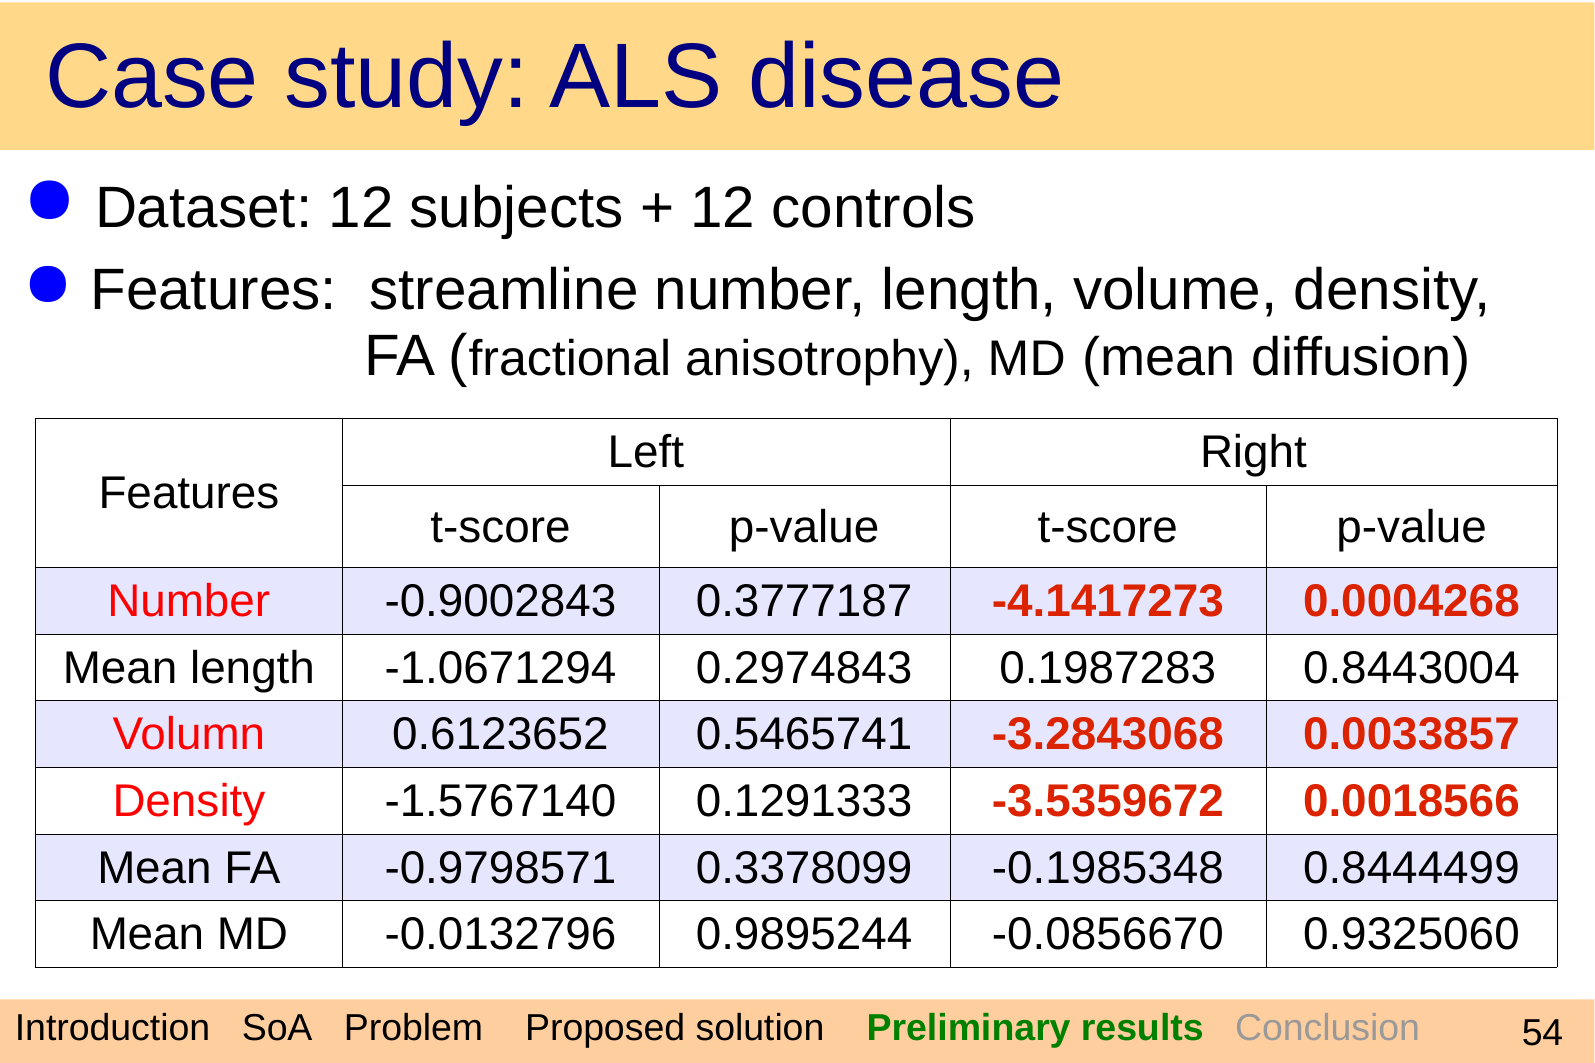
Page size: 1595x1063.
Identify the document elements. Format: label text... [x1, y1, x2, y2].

table_cell 0.5465741 [660, 701, 950, 767]
table_cell 0.0018566 [1267, 768, 1557, 834]
table_cell t-score [343, 486, 659, 567]
table_cell -0.9002843 [343, 568, 659, 634]
table_header Right [951, 419, 1557, 485]
table_cell 0.6123652 [343, 701, 659, 767]
table_cell 0.3777187 [660, 568, 950, 634]
table_cell -4.1417273 [951, 568, 1266, 634]
table_cell p-value [1267, 486, 1557, 567]
table_cell Mean MD [36, 901, 342, 967]
table_cell -1.5767140 [343, 768, 659, 834]
table_cell 0.1291333 [660, 768, 950, 834]
table_cell 0.0033857 [1267, 701, 1557, 767]
table_cell 0.9895244 [660, 901, 950, 967]
table_cell Number [36, 568, 342, 634]
table_cell p-value [660, 486, 950, 567]
table_cell -0.0132796 [343, 901, 659, 967]
text_box Introduction SoA Problem Proposed solution Preliminary results Conclusion [0, 999, 1595, 1063]
table_cell 0.2974843 [660, 635, 950, 700]
table_cell 0.0004268 [1267, 568, 1557, 634]
table_cell -3.2843068 [951, 701, 1266, 767]
table_cell 0.1987283 [951, 635, 1266, 700]
text_box <number> [1377, 1003, 1579, 1063]
table_cell 0.8444499 [1267, 835, 1557, 900]
table_cell 0.9325060 [1267, 901, 1557, 967]
table_cell Mean FA [36, 835, 342, 900]
table_cell Volumn [36, 701, 342, 767]
title Case study: ALS disease [0, 2, 1595, 150]
table_cell t-score [951, 486, 1266, 567]
table_cell Density [36, 768, 342, 834]
table_cell 0.3378099 [660, 835, 950, 900]
table_cell 0.8443004 [1267, 635, 1557, 700]
table_header Features [36, 419, 342, 567]
table_cell -0.1985348 [951, 835, 1266, 900]
table_cell -1.0671294 [343, 635, 659, 700]
table_header Left [343, 419, 950, 485]
table_cell -0.0856670 [951, 901, 1266, 967]
table_cell -3.5359672 [951, 768, 1266, 834]
list Dataset: 12 subjects + 12 controls Features: streamline number, length, volume, density, FA (fractional anisotrophy), MD (mean diffusion) [23, 166, 1593, 388]
table_cell Mean length [36, 635, 342, 700]
table_cell -0.9798571 [343, 835, 659, 900]
